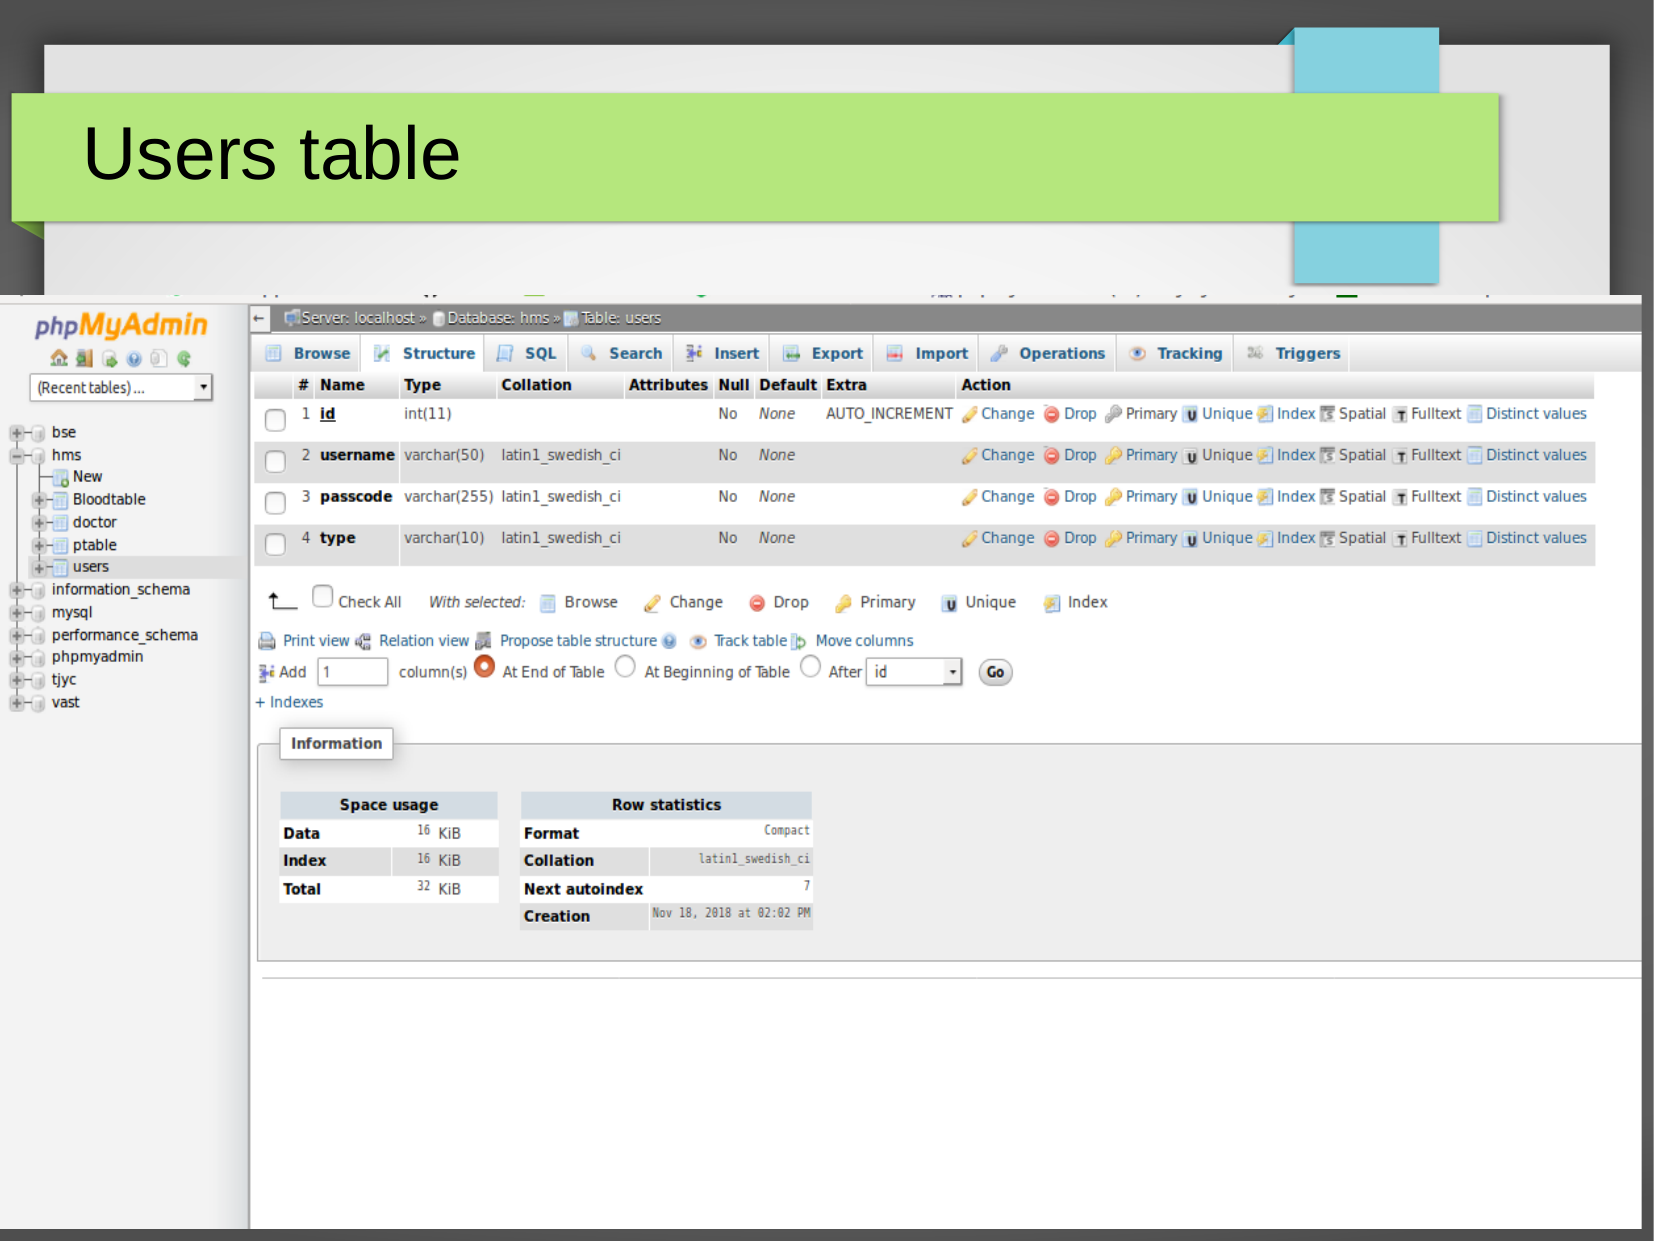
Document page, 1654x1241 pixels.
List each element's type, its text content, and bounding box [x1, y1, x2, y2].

title Users table [82, 94, 1264, 213]
picture [0, 0, 1654, 1241]
